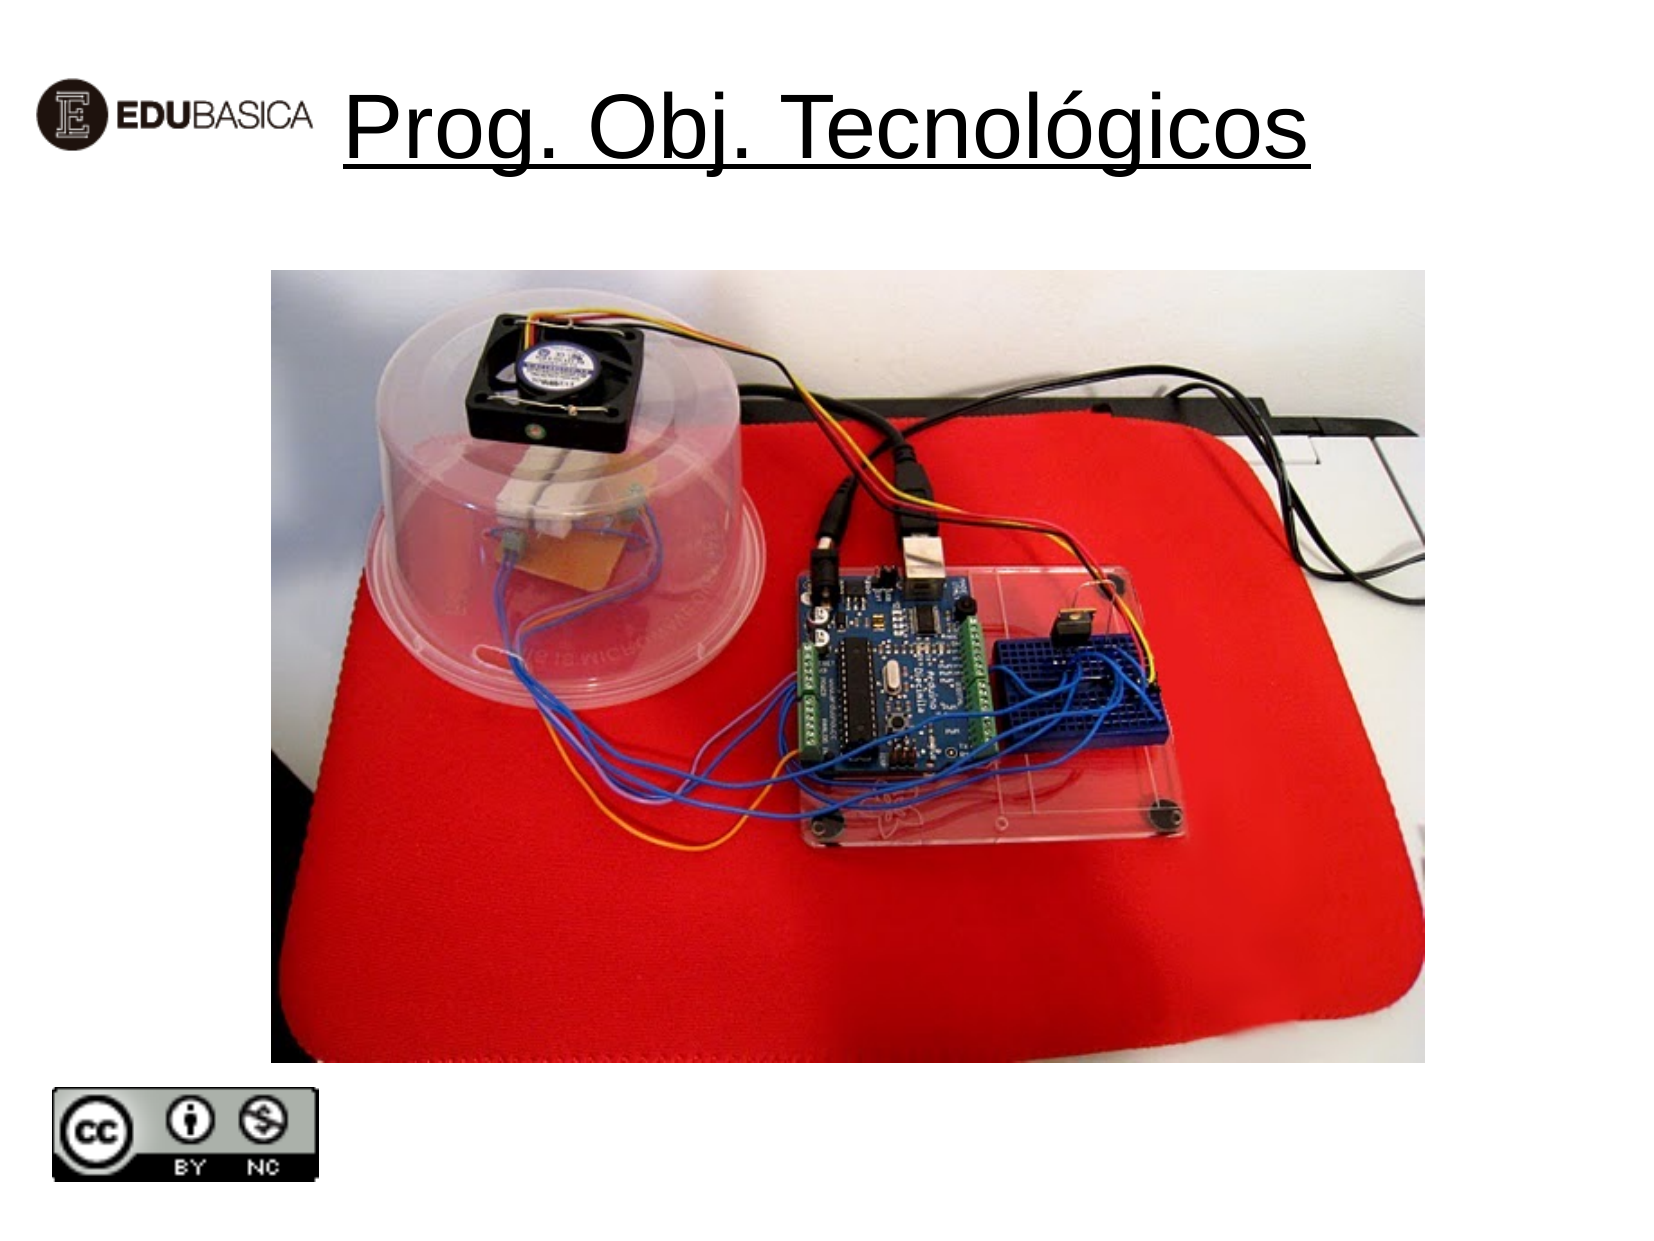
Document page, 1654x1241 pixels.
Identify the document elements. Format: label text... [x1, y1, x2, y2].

title Prog. Obj. Tecnológicos [82, 23, 1571, 231]
picture [271, 270, 1425, 1063]
picture [52, 1087, 319, 1182]
picture [35, 77, 316, 154]
